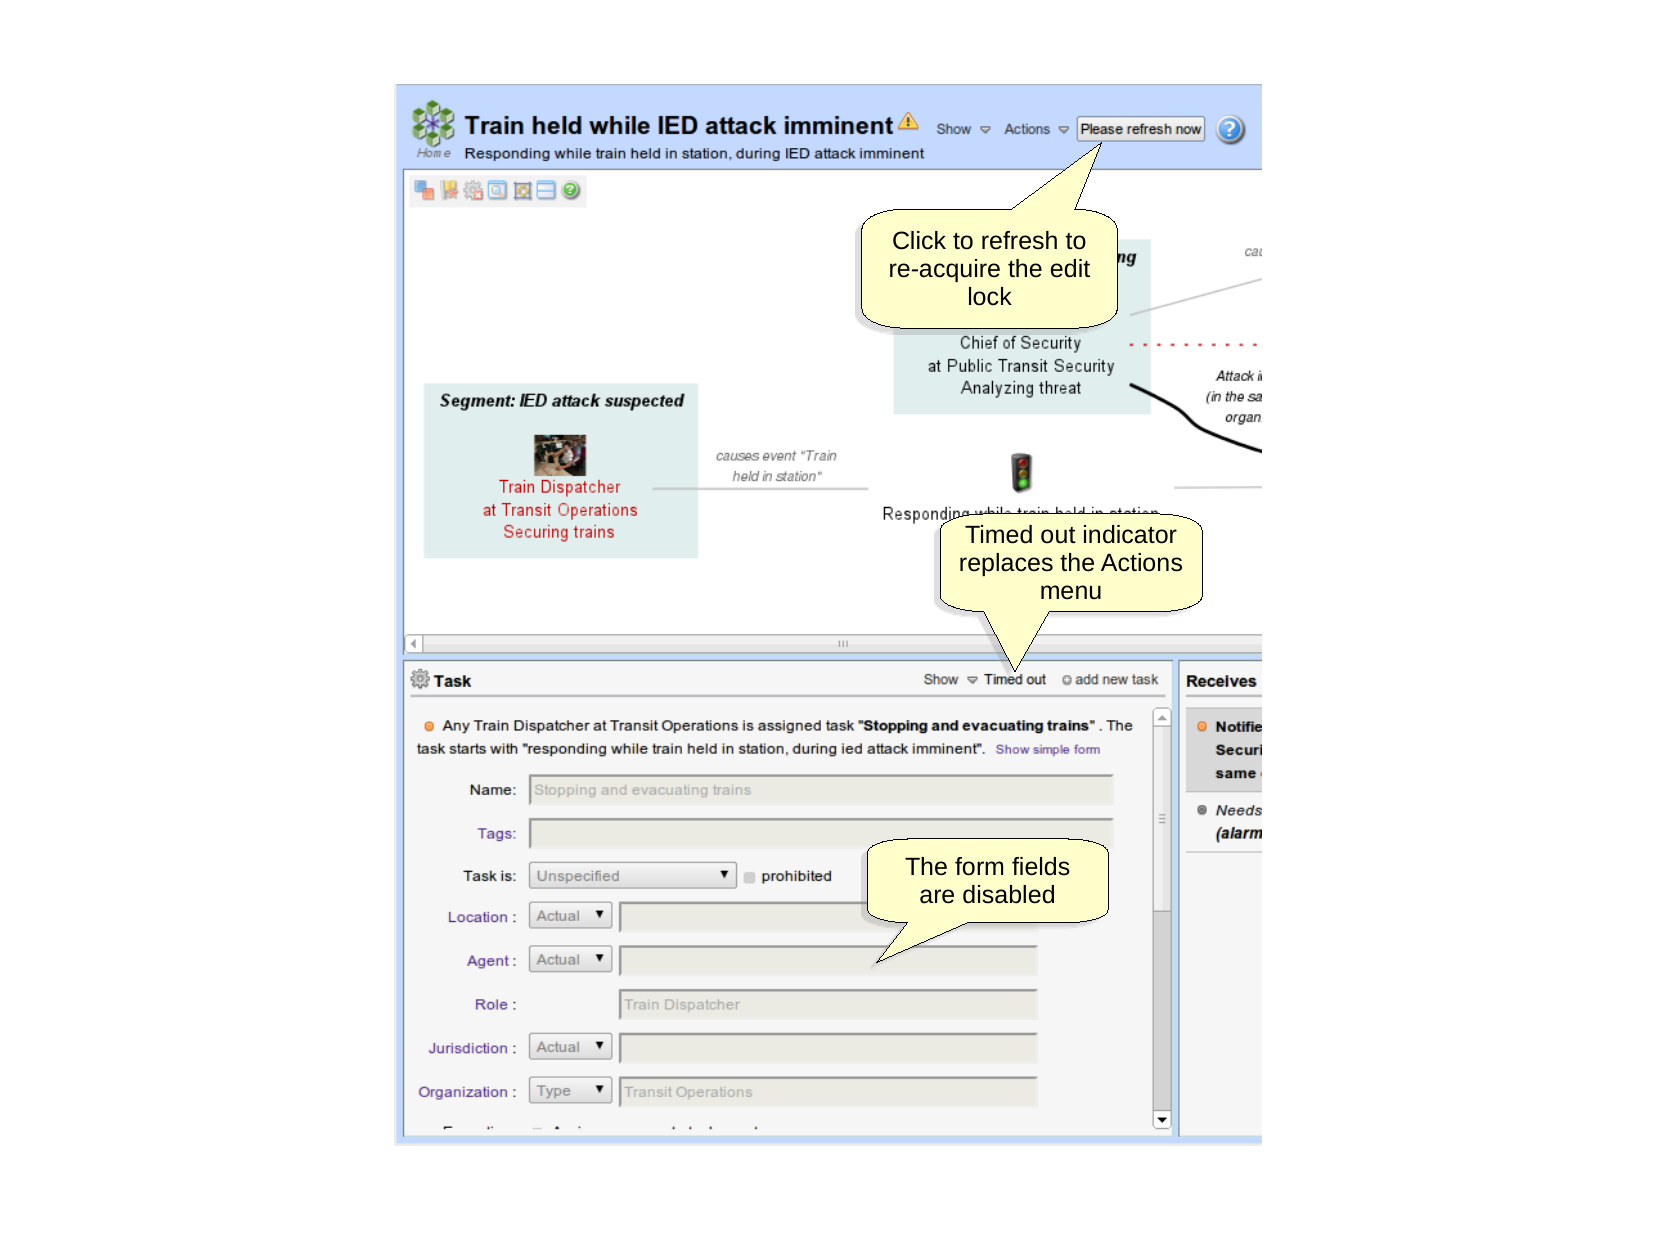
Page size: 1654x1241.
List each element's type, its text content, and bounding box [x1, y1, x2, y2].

text_box Timed out indicator replaces the Actions menu [940, 513, 1203, 672]
text_box Click to refresh to re-acquire the edit lock [861, 142, 1118, 329]
picture [394, 84, 1262, 1146]
text_box The form fields are disabled [867, 838, 1109, 963]
